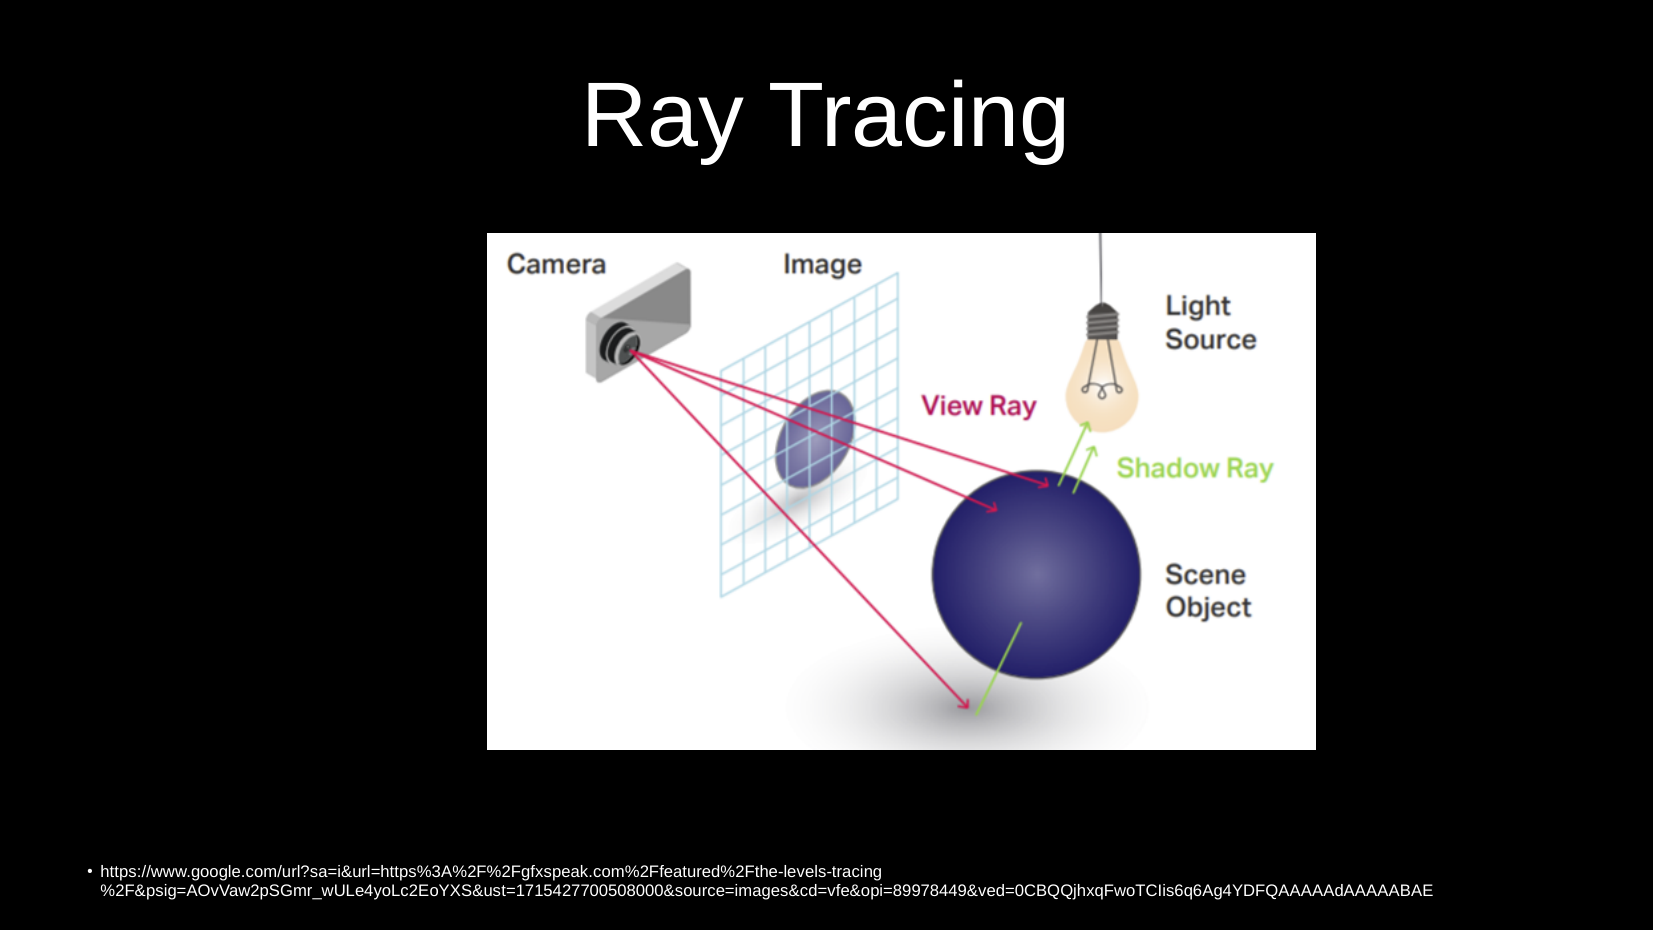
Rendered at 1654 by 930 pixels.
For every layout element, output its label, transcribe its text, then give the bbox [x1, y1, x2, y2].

list https://www.google.com/url?sa=i&url=https%3A%2F%2Fgfxspeak.com%2Ffeatured%2Fthe-levels-tracing%2F&psig=AOvVaw2pSGmr_wULe4yoLc2EoYXS&ust=1715427700508000&source=images&cd=vfe&opi=89978449&ved=0CBQQjhxqFwoTCIis6q6Ag4YDFQAAAAAdAAAAABAE [82, 862, 1571, 901]
title Ray Tracing [82, 37, 1571, 193]
picture [487, 233, 1316, 751]
